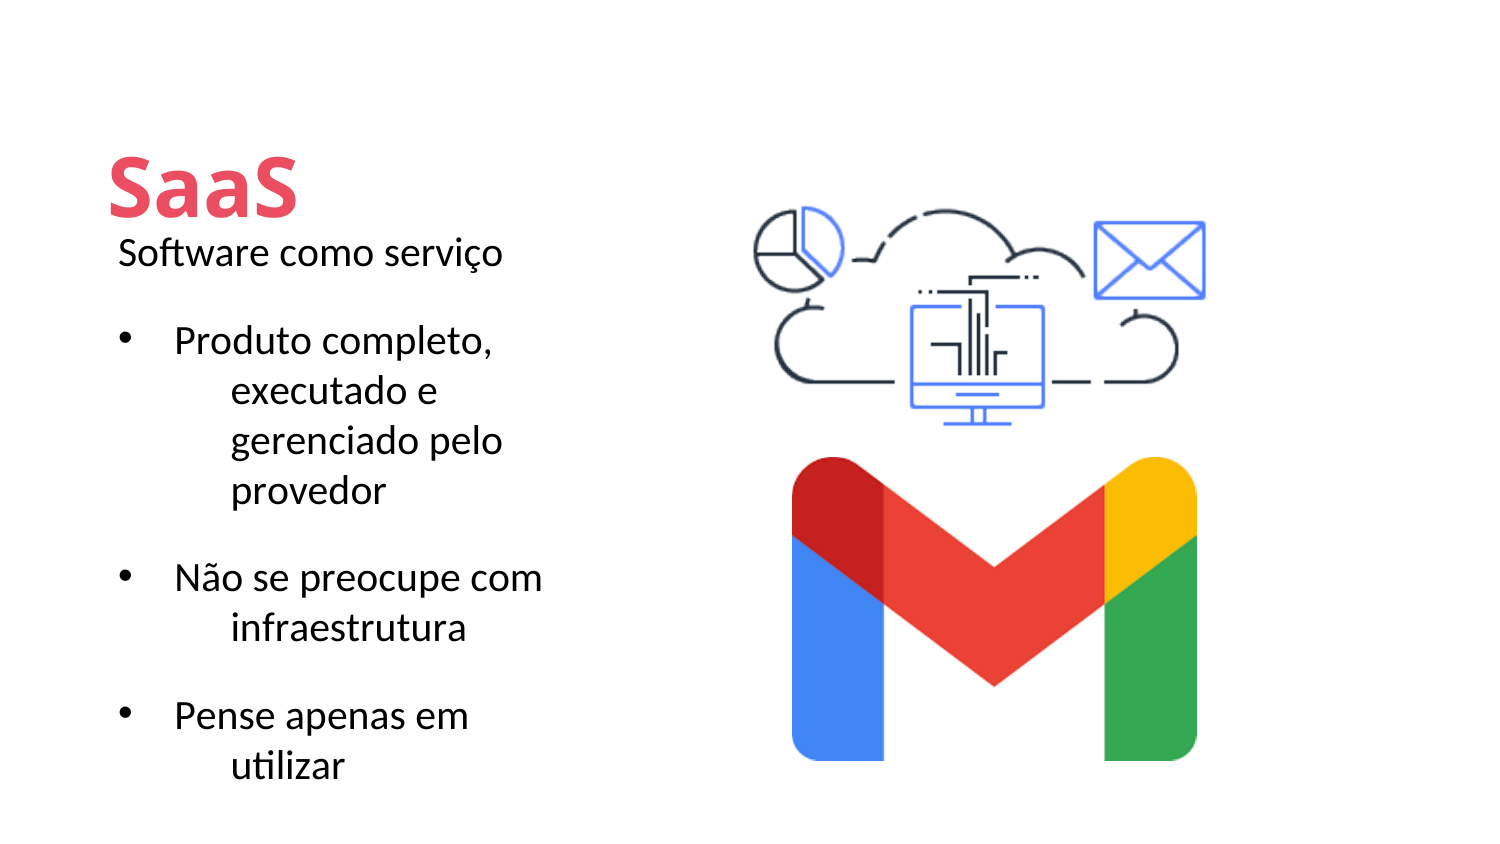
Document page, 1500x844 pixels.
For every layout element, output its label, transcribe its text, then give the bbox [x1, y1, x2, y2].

picture [689, 173, 1265, 761]
text_box SaaS [92, 104, 1408, 243]
text_box Software como serviço Produto completo, executado e gerenciado pelo provedor Não se preocupe com infraestrutura Pense apenas em utilizar [103, 209, 601, 811]
